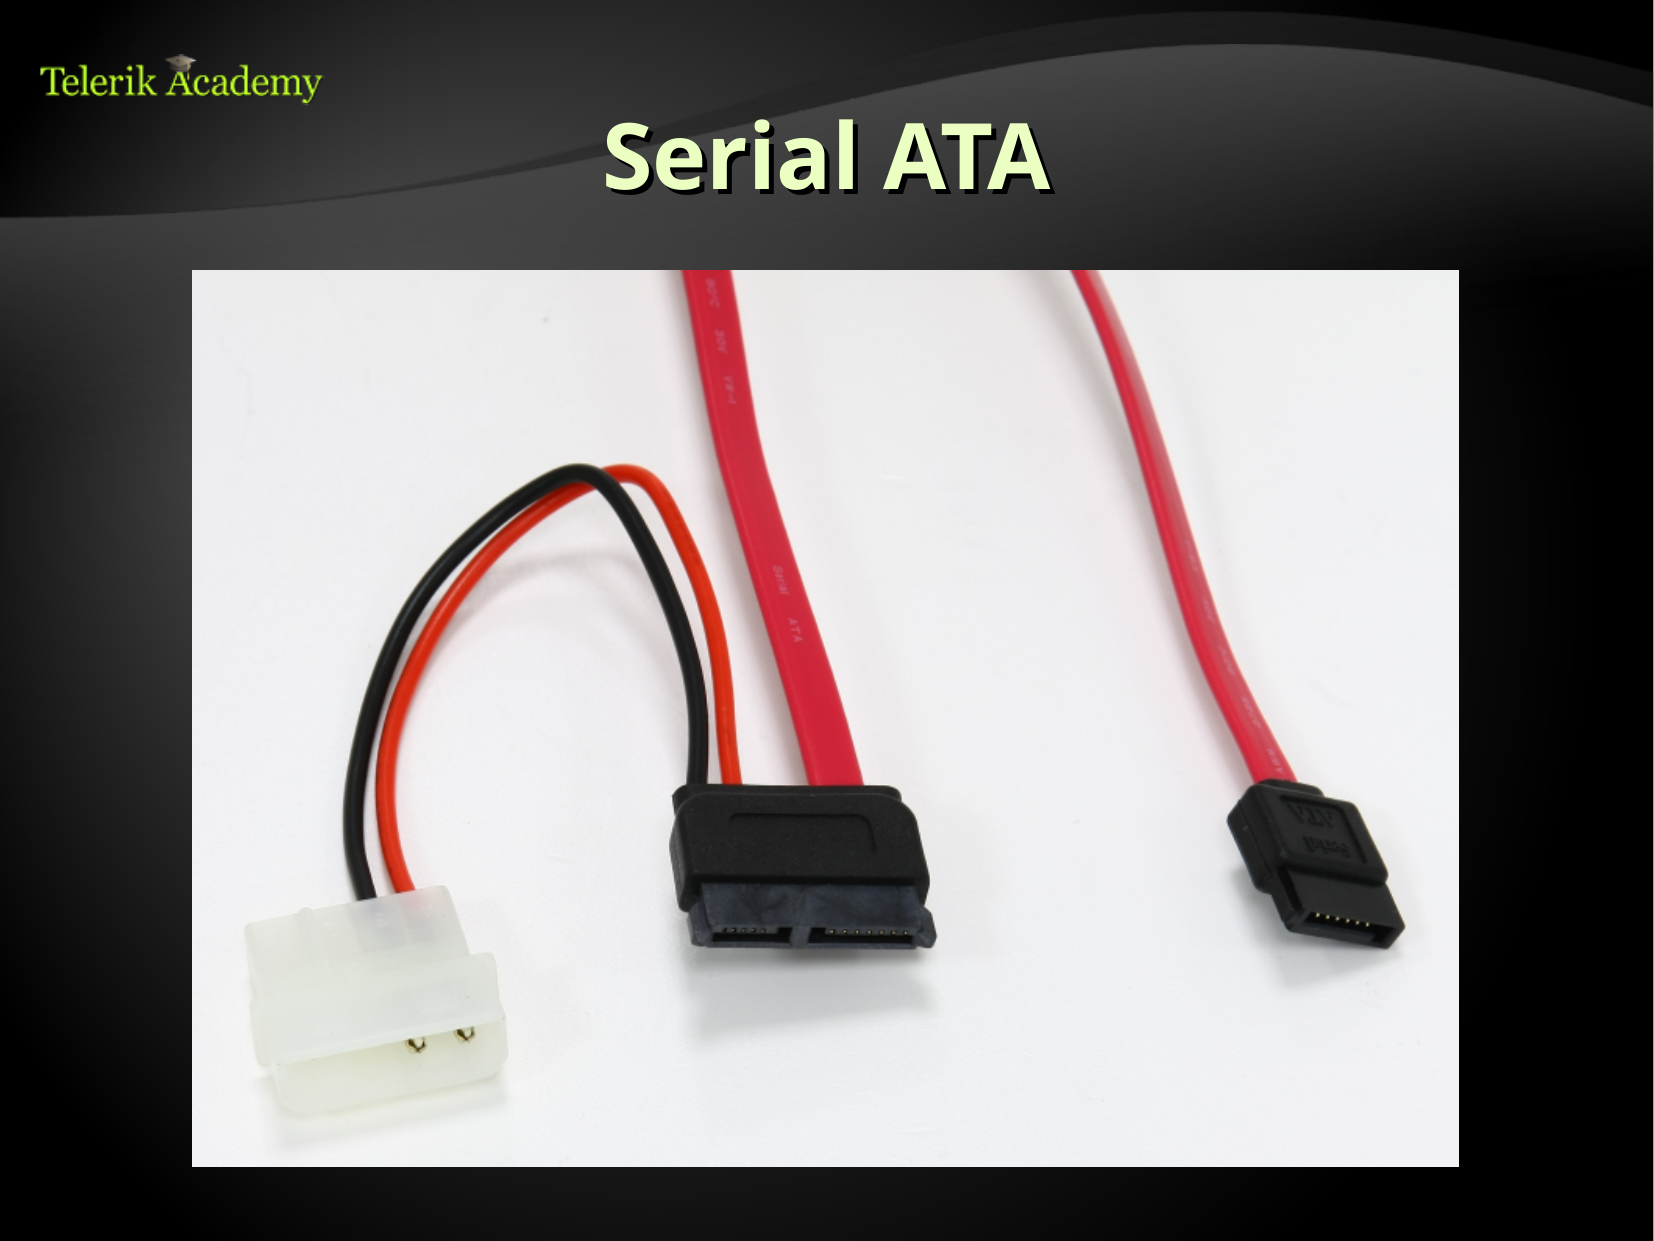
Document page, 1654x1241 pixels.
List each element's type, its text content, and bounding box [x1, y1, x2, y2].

title Serial ATA [82, 97, 1571, 208]
picture [0, 0, 1654, 1241]
